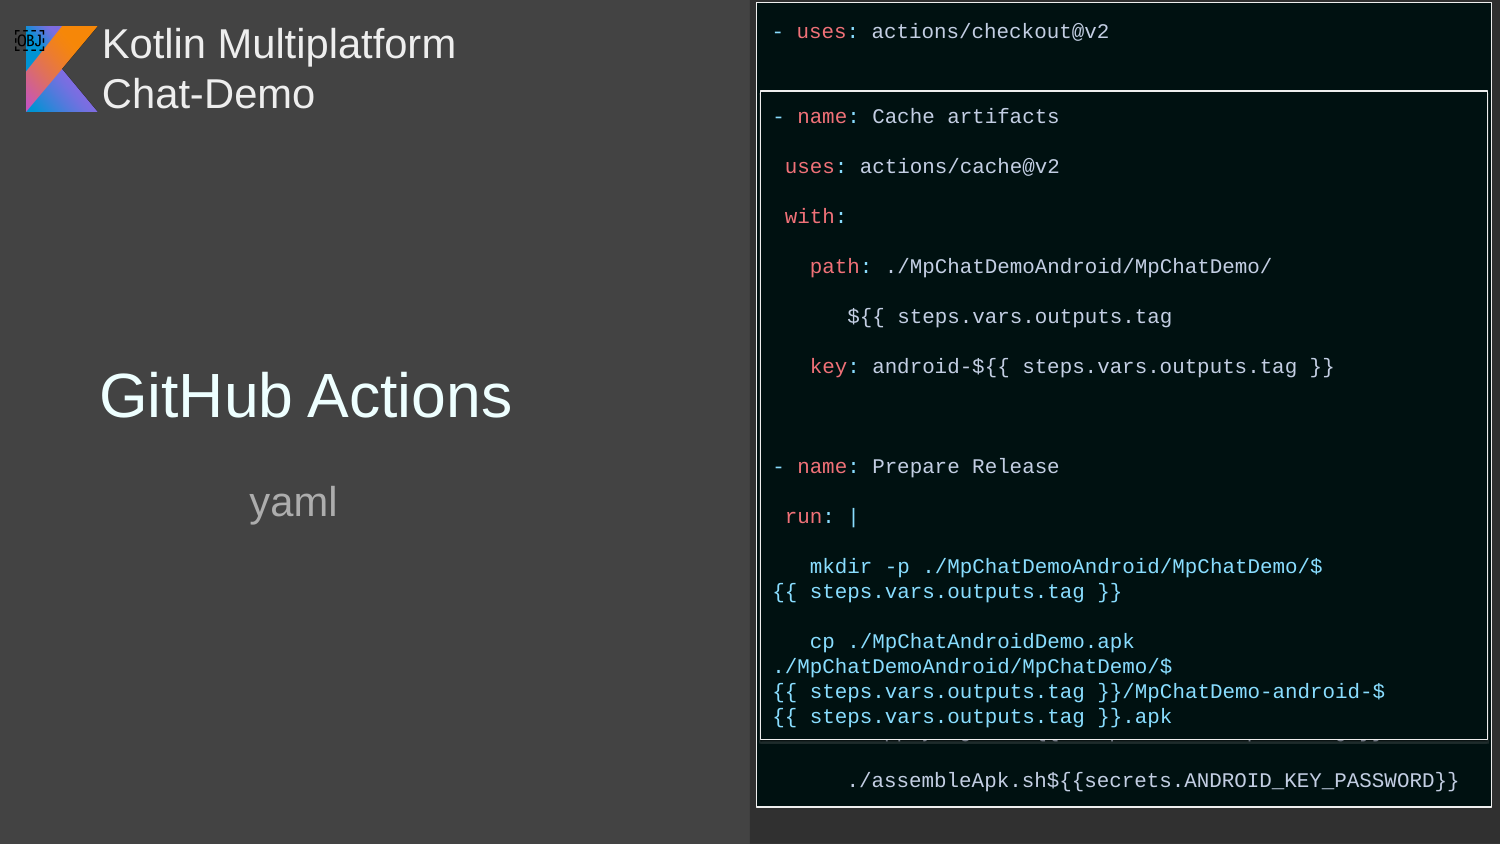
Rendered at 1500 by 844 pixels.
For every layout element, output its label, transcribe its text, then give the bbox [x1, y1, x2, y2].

title GitHub Actions [43, 202, 569, 446]
picture [26, 26, 98, 112]
text_box - uses: actions/checkout@v2 - uses: actions/setup-java@v1 with: java-version: 15 - name: Setup Android SDK uses: android-actions/setup-android@v2 - name: Set output id: vars run: echo ::set-output name=tag::${GITHUB_REF#refs/*/} - name: Build with Gradle run: ./applyTag.sh ${{ steps.vars.outputs.tag }} && ./assembleApk.sh${{secrets.ANDROID_KEY_PASSWORD}} [756, 2, 1492, 808]
subtitle yaml [43, 459, 544, 663]
text_box - name: Cache artifacts uses: actions/cache@v2 with: path: ./MpChatDemoAndroid/MpChatDemo/ ${{ steps.vars.outputs.tag key: android-${{ steps.vars.outputs.tag }} - name: Prepare Release run: | mkdir -p ./MpChatDemoAndroid/MpChatDemo/${{ steps.vars.outputs.tag }} cp ./MpChatAndroidDemo.apk ./MpChatDemoAndroid/MpChatDemo/${{ steps.vars.outputs.tag }}/MpChatDemo-android-${{ steps.vars.outputs.tag }}.apk [760, 91, 1488, 740]
